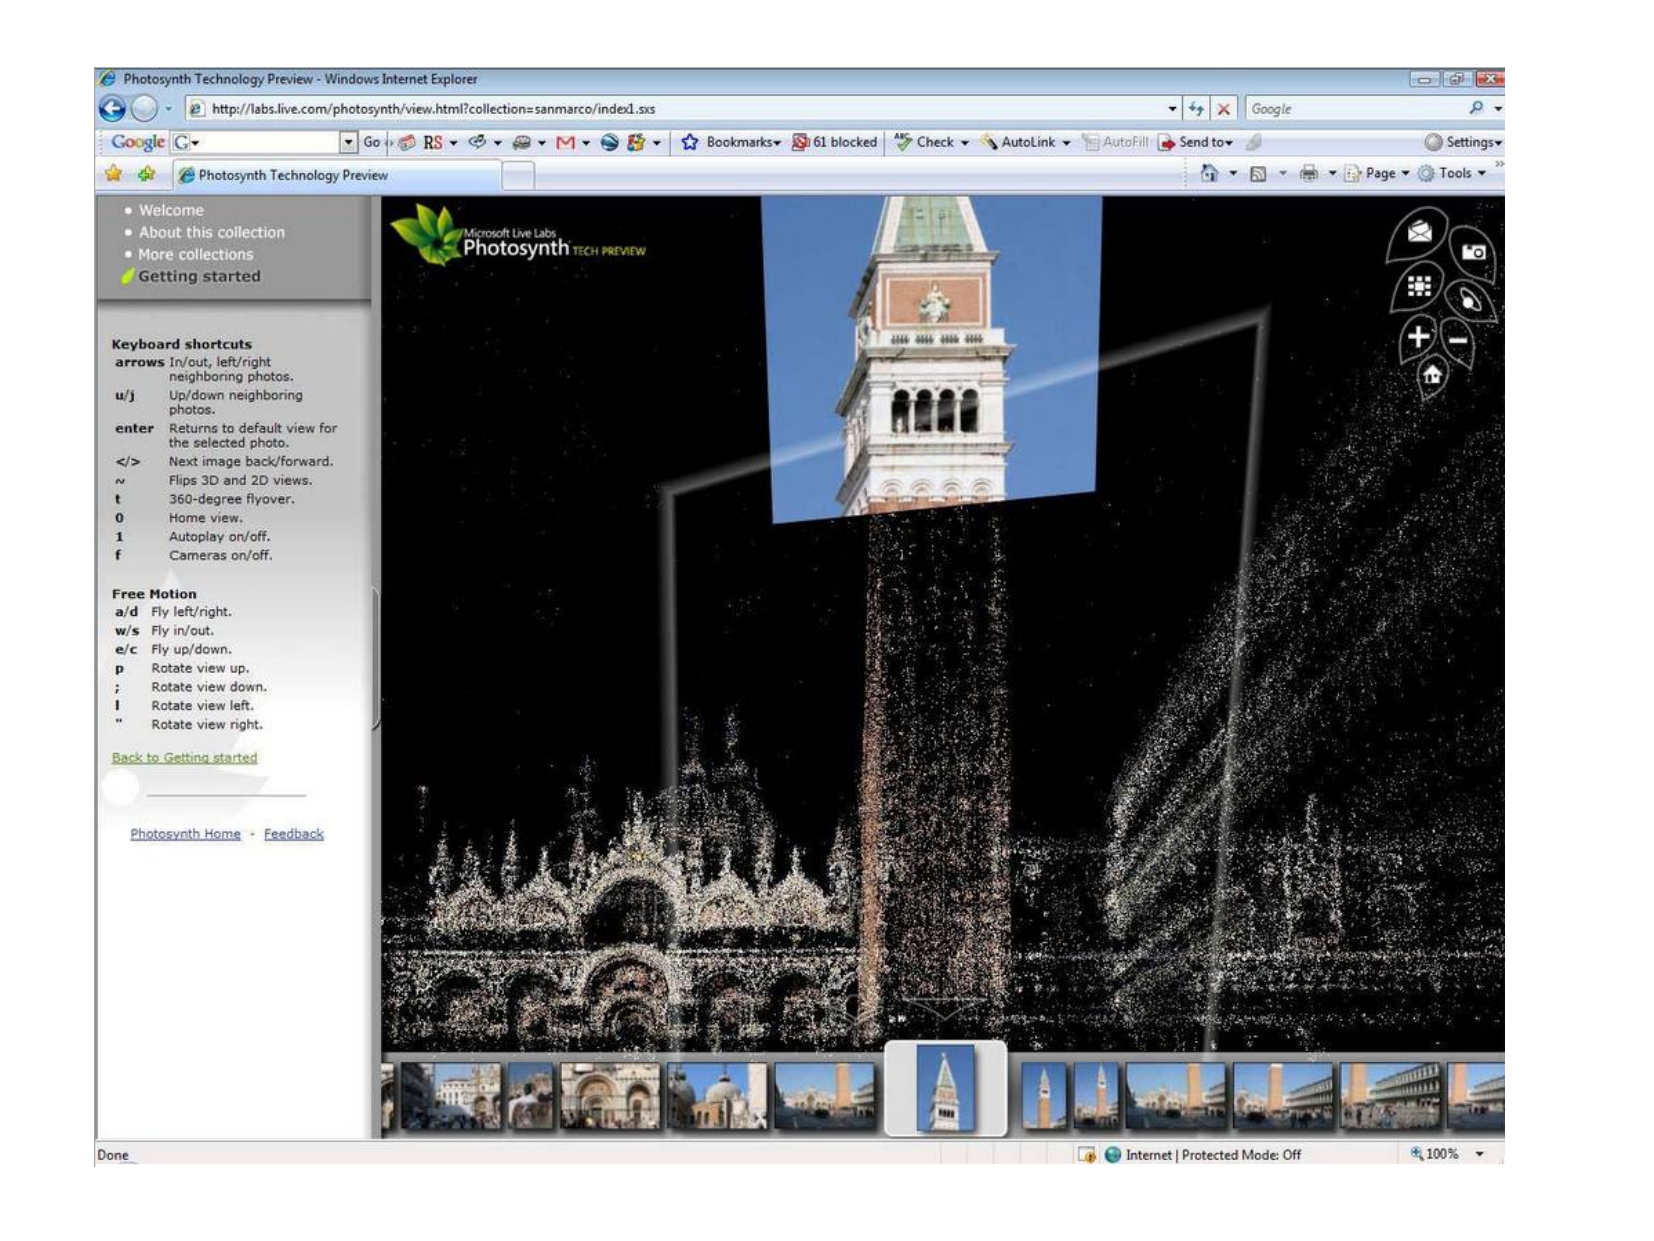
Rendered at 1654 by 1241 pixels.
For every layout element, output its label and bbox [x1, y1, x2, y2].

picture [94, 67, 1505, 1167]
